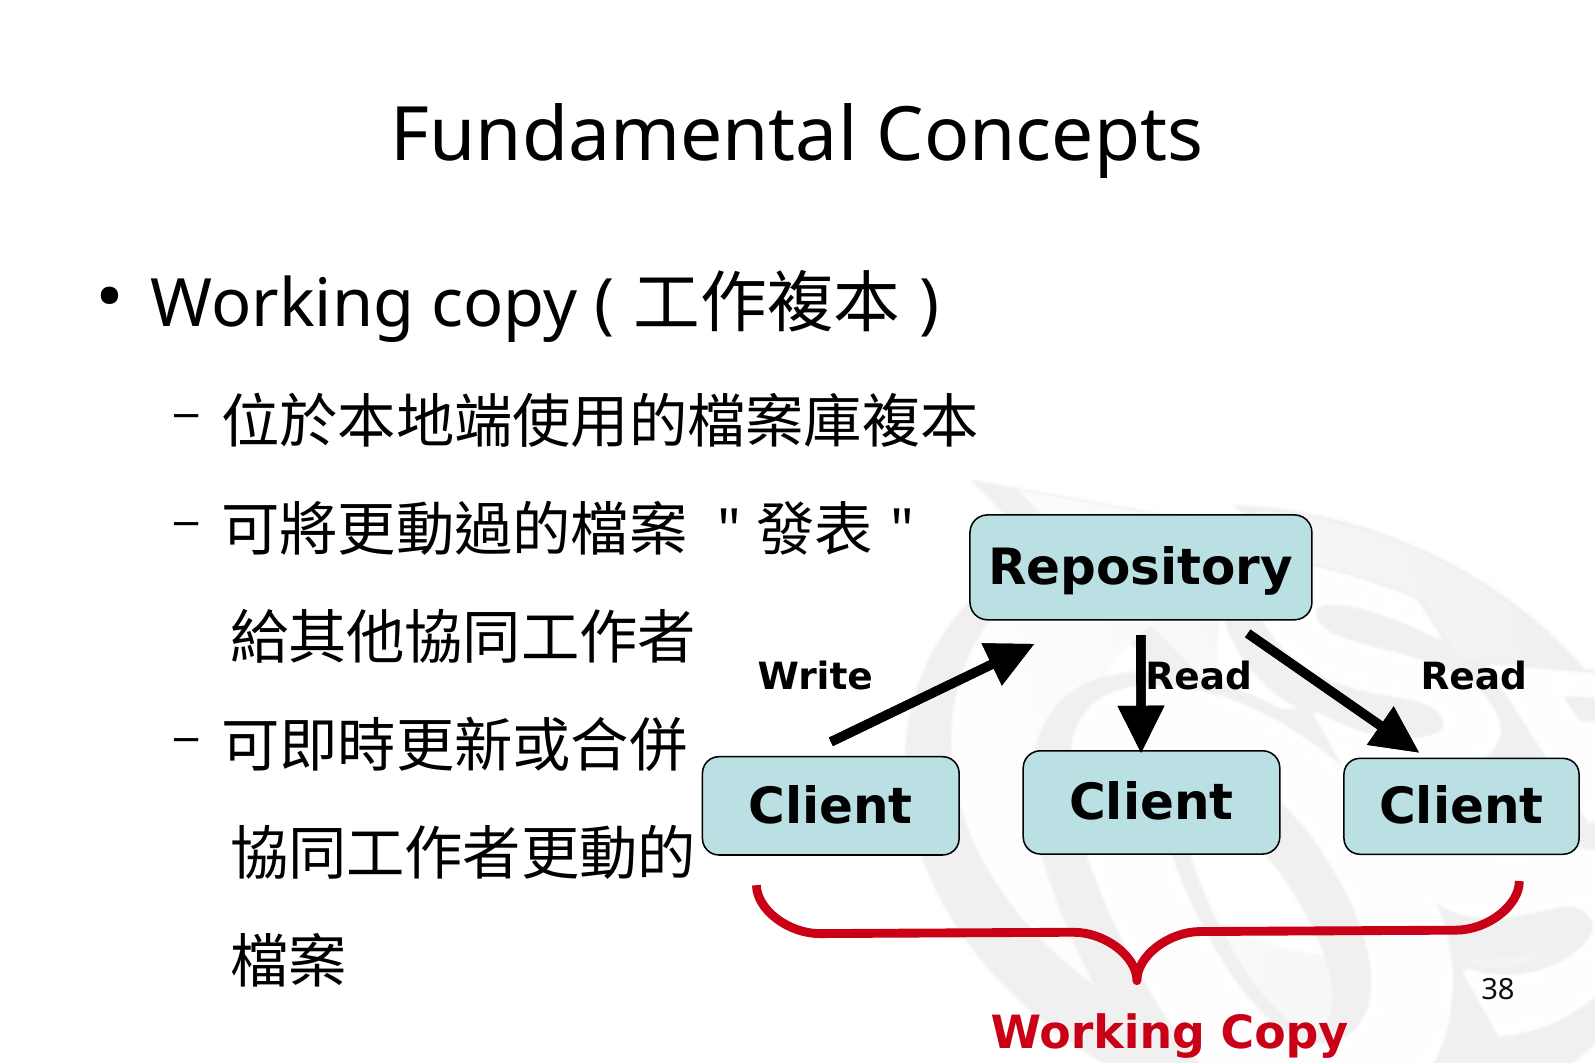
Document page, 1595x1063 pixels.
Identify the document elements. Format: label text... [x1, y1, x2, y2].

text_box Write Read Read [742, 647, 1543, 706]
text_box Client [702, 756, 960, 856]
list Working copy (工作複本) 位於本地端使用的檔案庫複本 可將更動過的檔案 "發表" 給其他協同工作者 可即時更新或合併 協同工作者更動的 檔案 [79, 248, 1515, 951]
text_box Working Copy [975, 998, 1364, 1063]
title Fundamental Concepts [79, 42, 1515, 220]
text_box Client [1343, 758, 1580, 855]
list Working copy (工作複本) 位於本地端使用的檔案庫複本 可將更動過的檔案 "發表" 給其他協同工作者 可即時更新或合併 協同工作者更動的 檔案 [1161, 907, 1515, 951]
text_box [839, 664, 870, 733]
text_box Repository [969, 514, 1312, 620]
text_box Client [1023, 750, 1280, 855]
